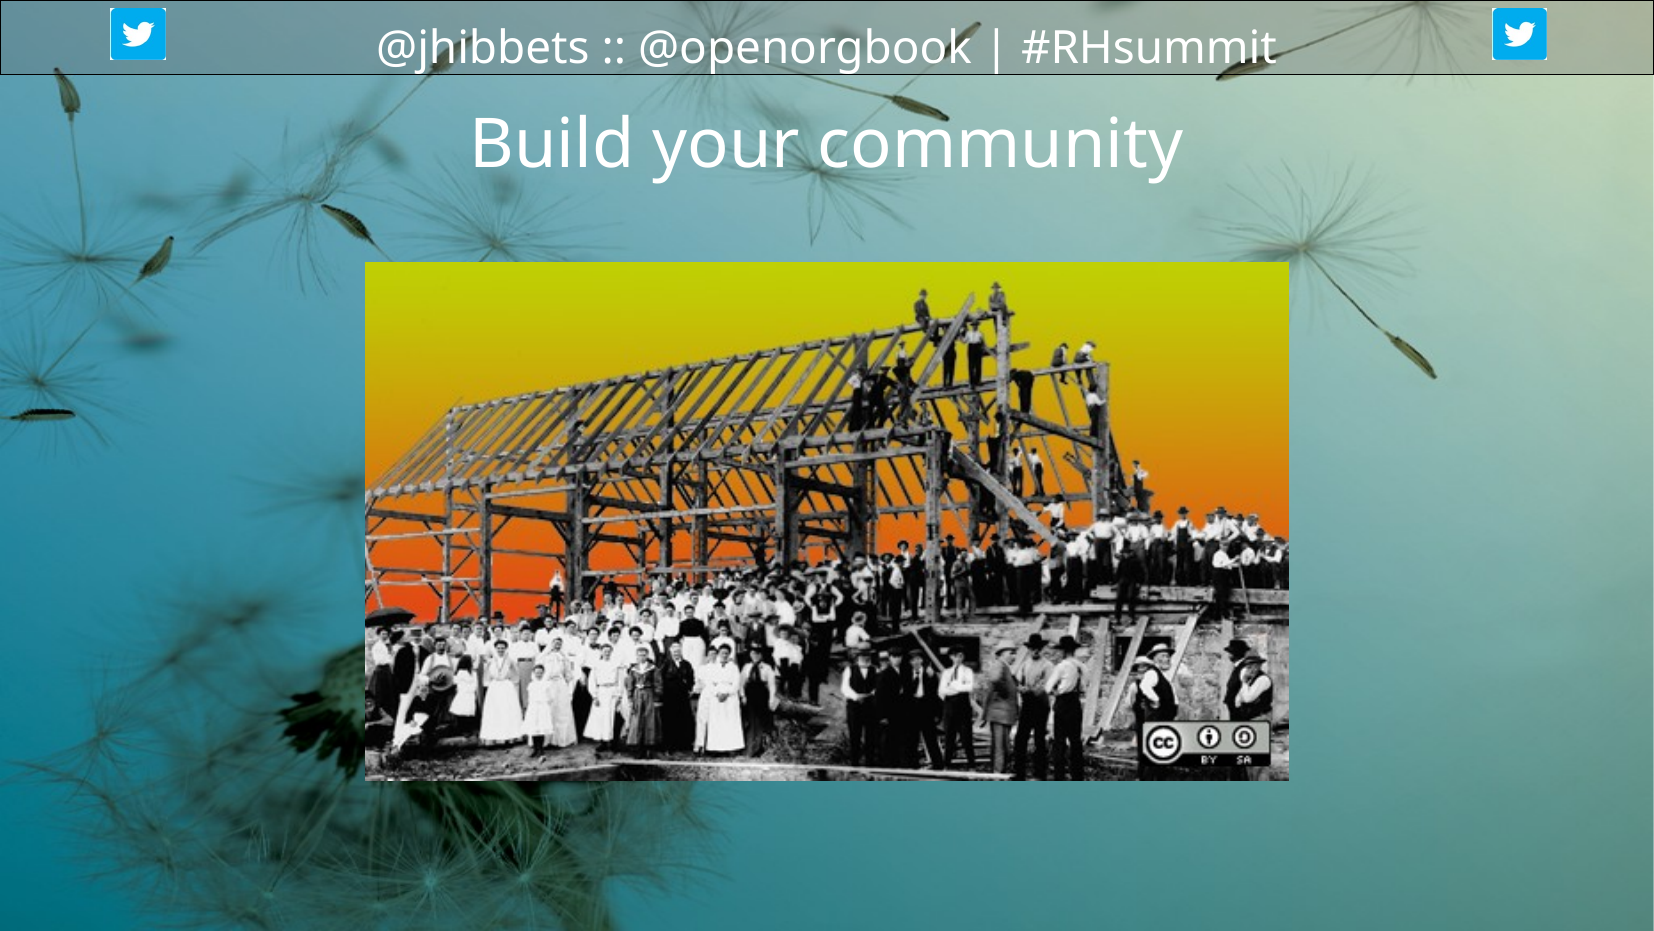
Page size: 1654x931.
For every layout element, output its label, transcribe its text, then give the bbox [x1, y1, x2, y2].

picture [1506, 22, 1535, 46]
picture [124, 22, 154, 46]
picture [0, 75, 1654, 931]
title Build your community [82, 63, 1571, 219]
